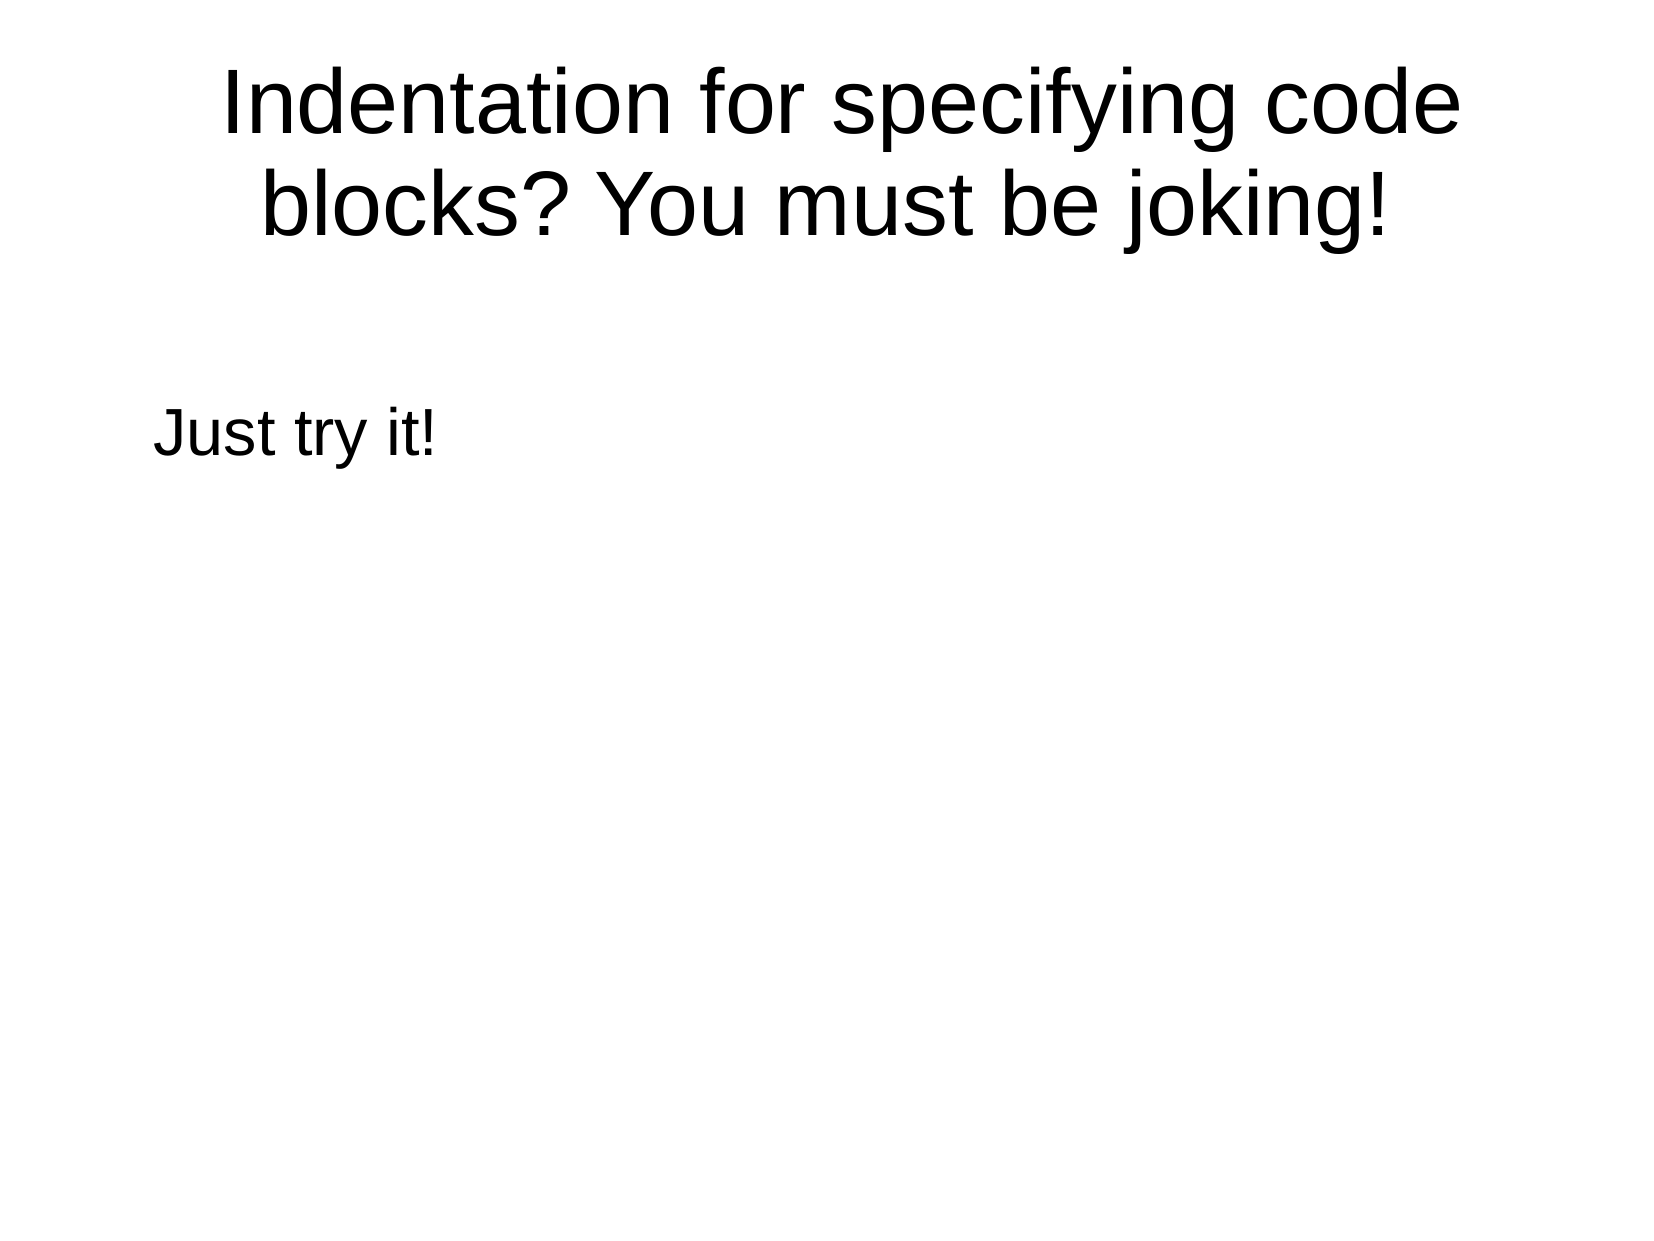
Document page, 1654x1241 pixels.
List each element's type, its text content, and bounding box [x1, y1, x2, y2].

list Just try it! [82, 290, 1571, 1010]
title Indentation for specifying code blocks? You must be joking! [82, 49, 1571, 257]
